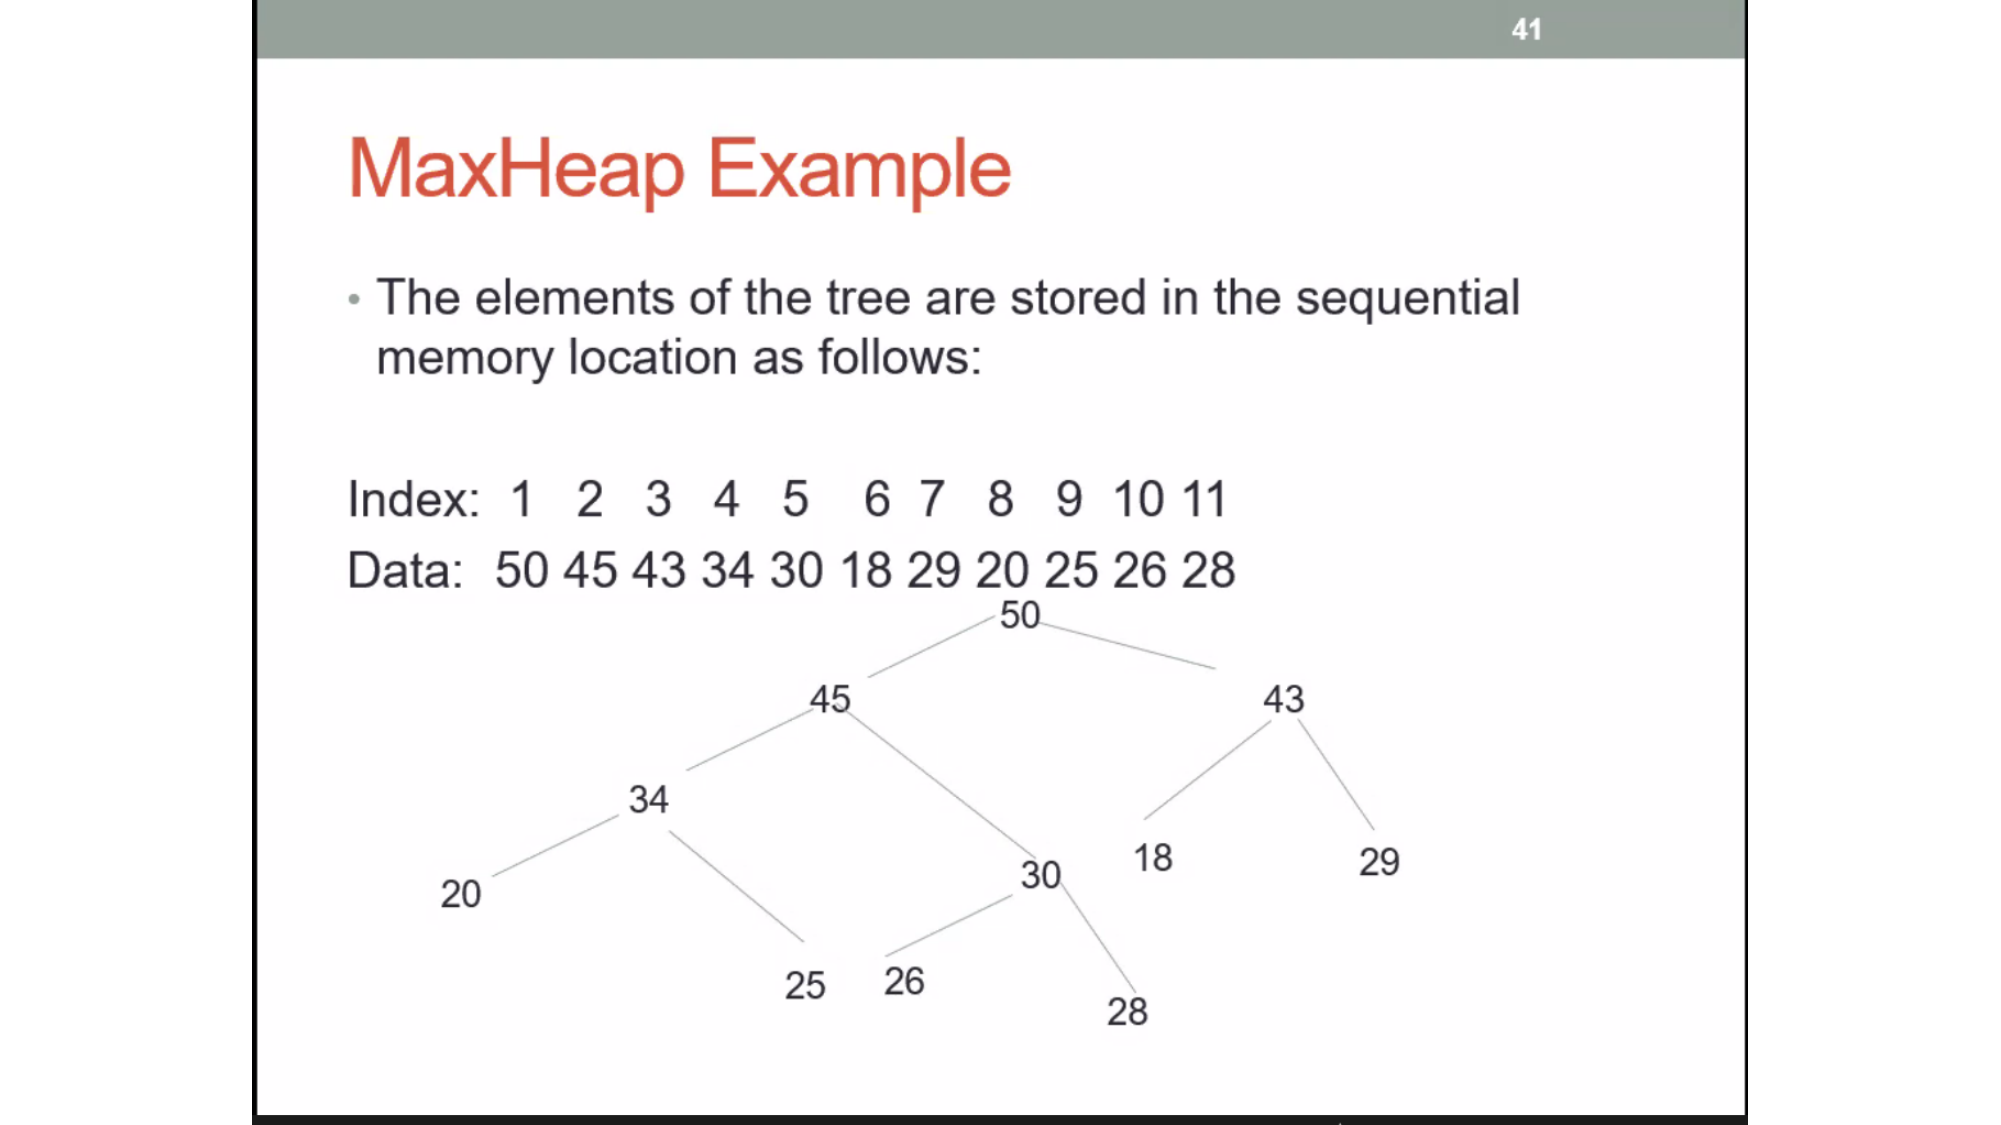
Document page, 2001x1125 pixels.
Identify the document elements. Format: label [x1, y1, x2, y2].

picture [252, 0, 1748, 1125]
